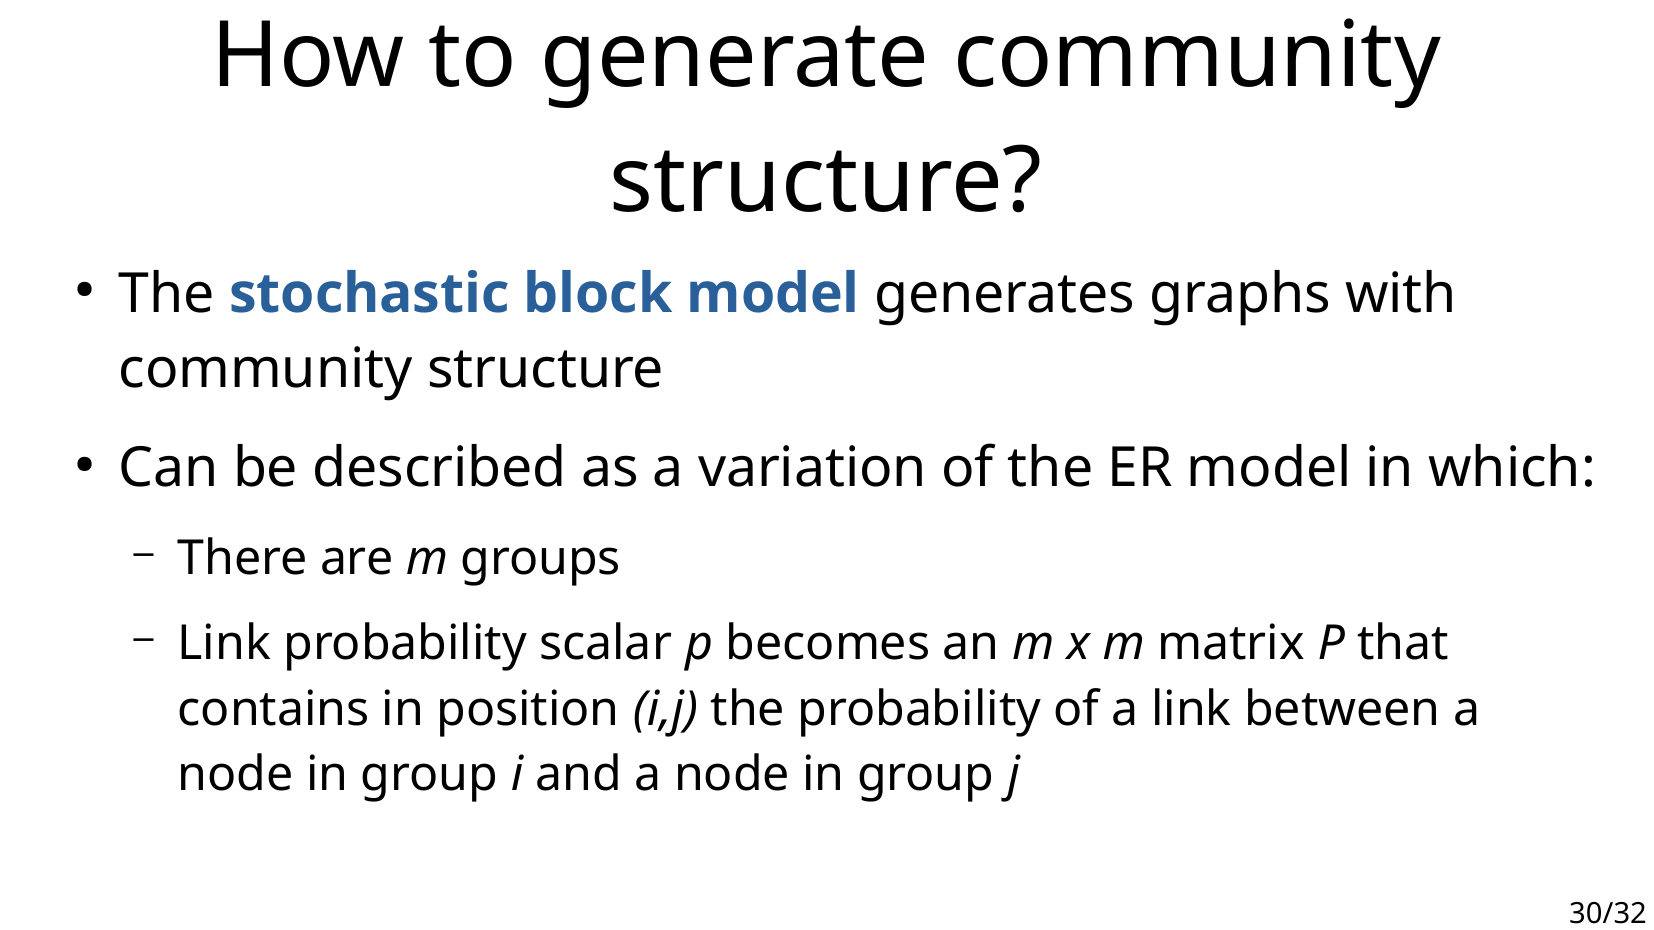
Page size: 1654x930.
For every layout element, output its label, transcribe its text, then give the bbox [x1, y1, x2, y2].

list The stochastic block model generates graphs with community structure Can be described as a variation of the ER model in which: There are m groups Link probability scalar p becomes an m x m matrix P that contains in position (i,j) the probability of a link between a node in group i and a node in group j [60, 252, 1606, 871]
title How to generate community structure? [82, 1, 1571, 225]
